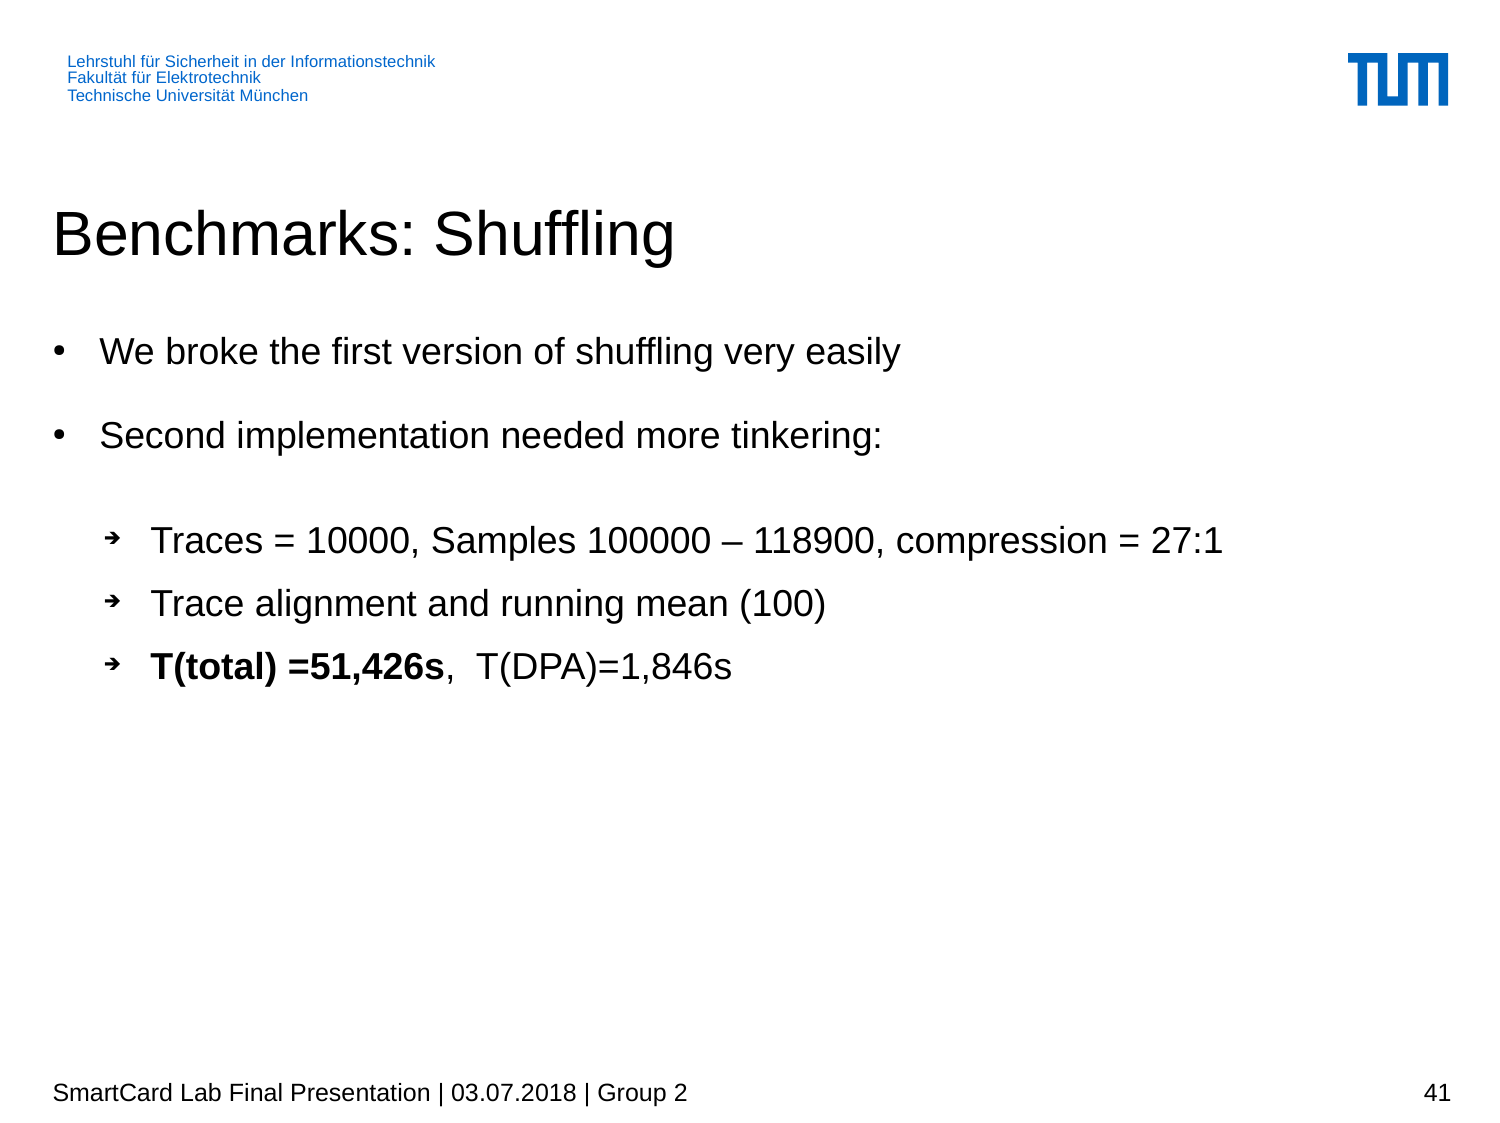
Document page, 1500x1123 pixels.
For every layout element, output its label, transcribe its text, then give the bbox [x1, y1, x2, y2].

list We broke the first version of shuffling very easily Second implementation needed more tinkering: Traces = 10000, Samples 100000 – 118900, compression = 27:1 Trace alignment and running mean (100) T(total) =51,426s, T(DPA)=1,846s [52, 330, 1453, 785]
title Benchmarks: Shuffling [52, 200, 1453, 260]
